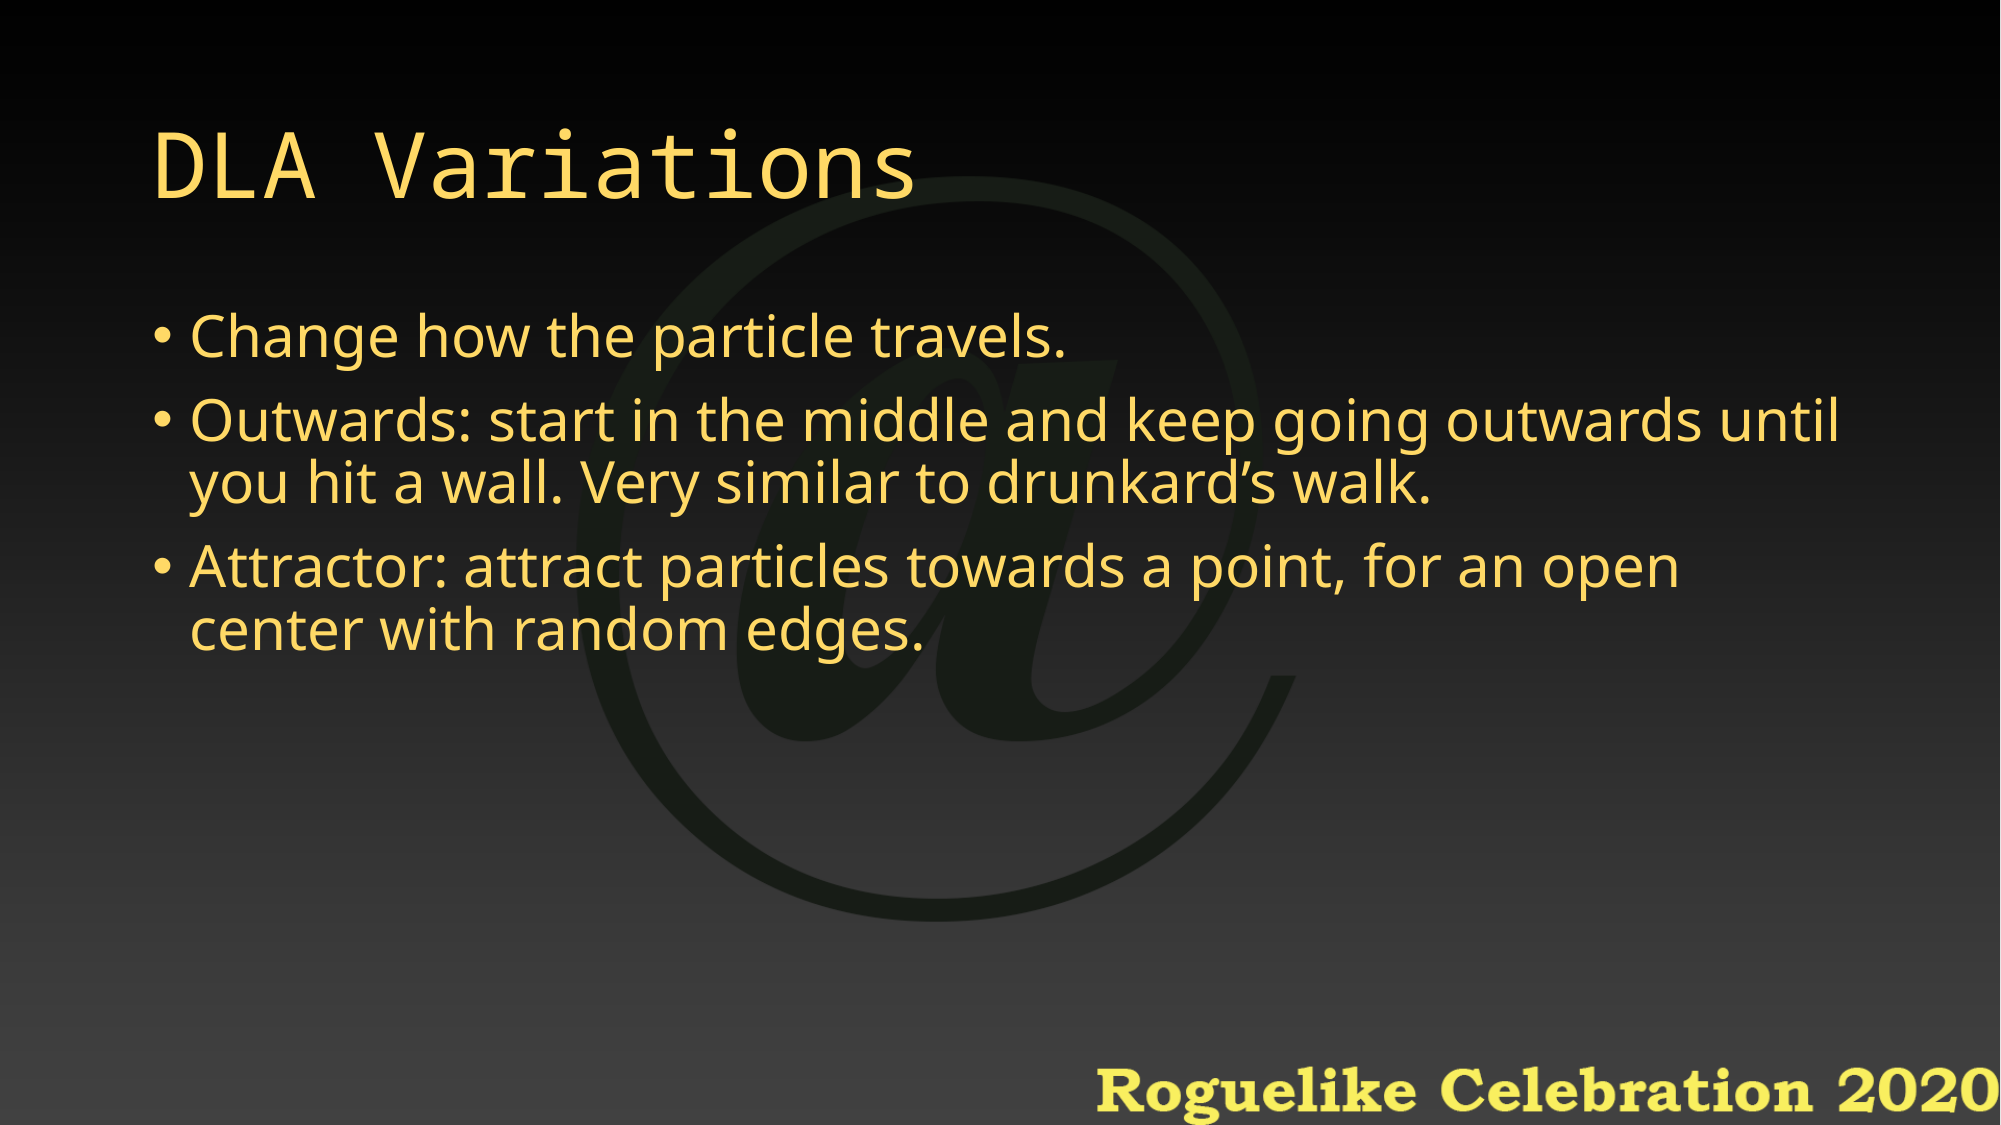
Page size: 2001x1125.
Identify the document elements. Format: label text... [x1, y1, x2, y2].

title DLA Variations [137, 59, 1863, 278]
picture [0, 0, 2001, 1125]
list Change how the particle travels. Outwards: start in the middle and keep going outwards until you hit a wall. Very similar to drunkard’s walk. Attractor: attract particles towards a point, for an open center with random edges. [137, 299, 1863, 1014]
